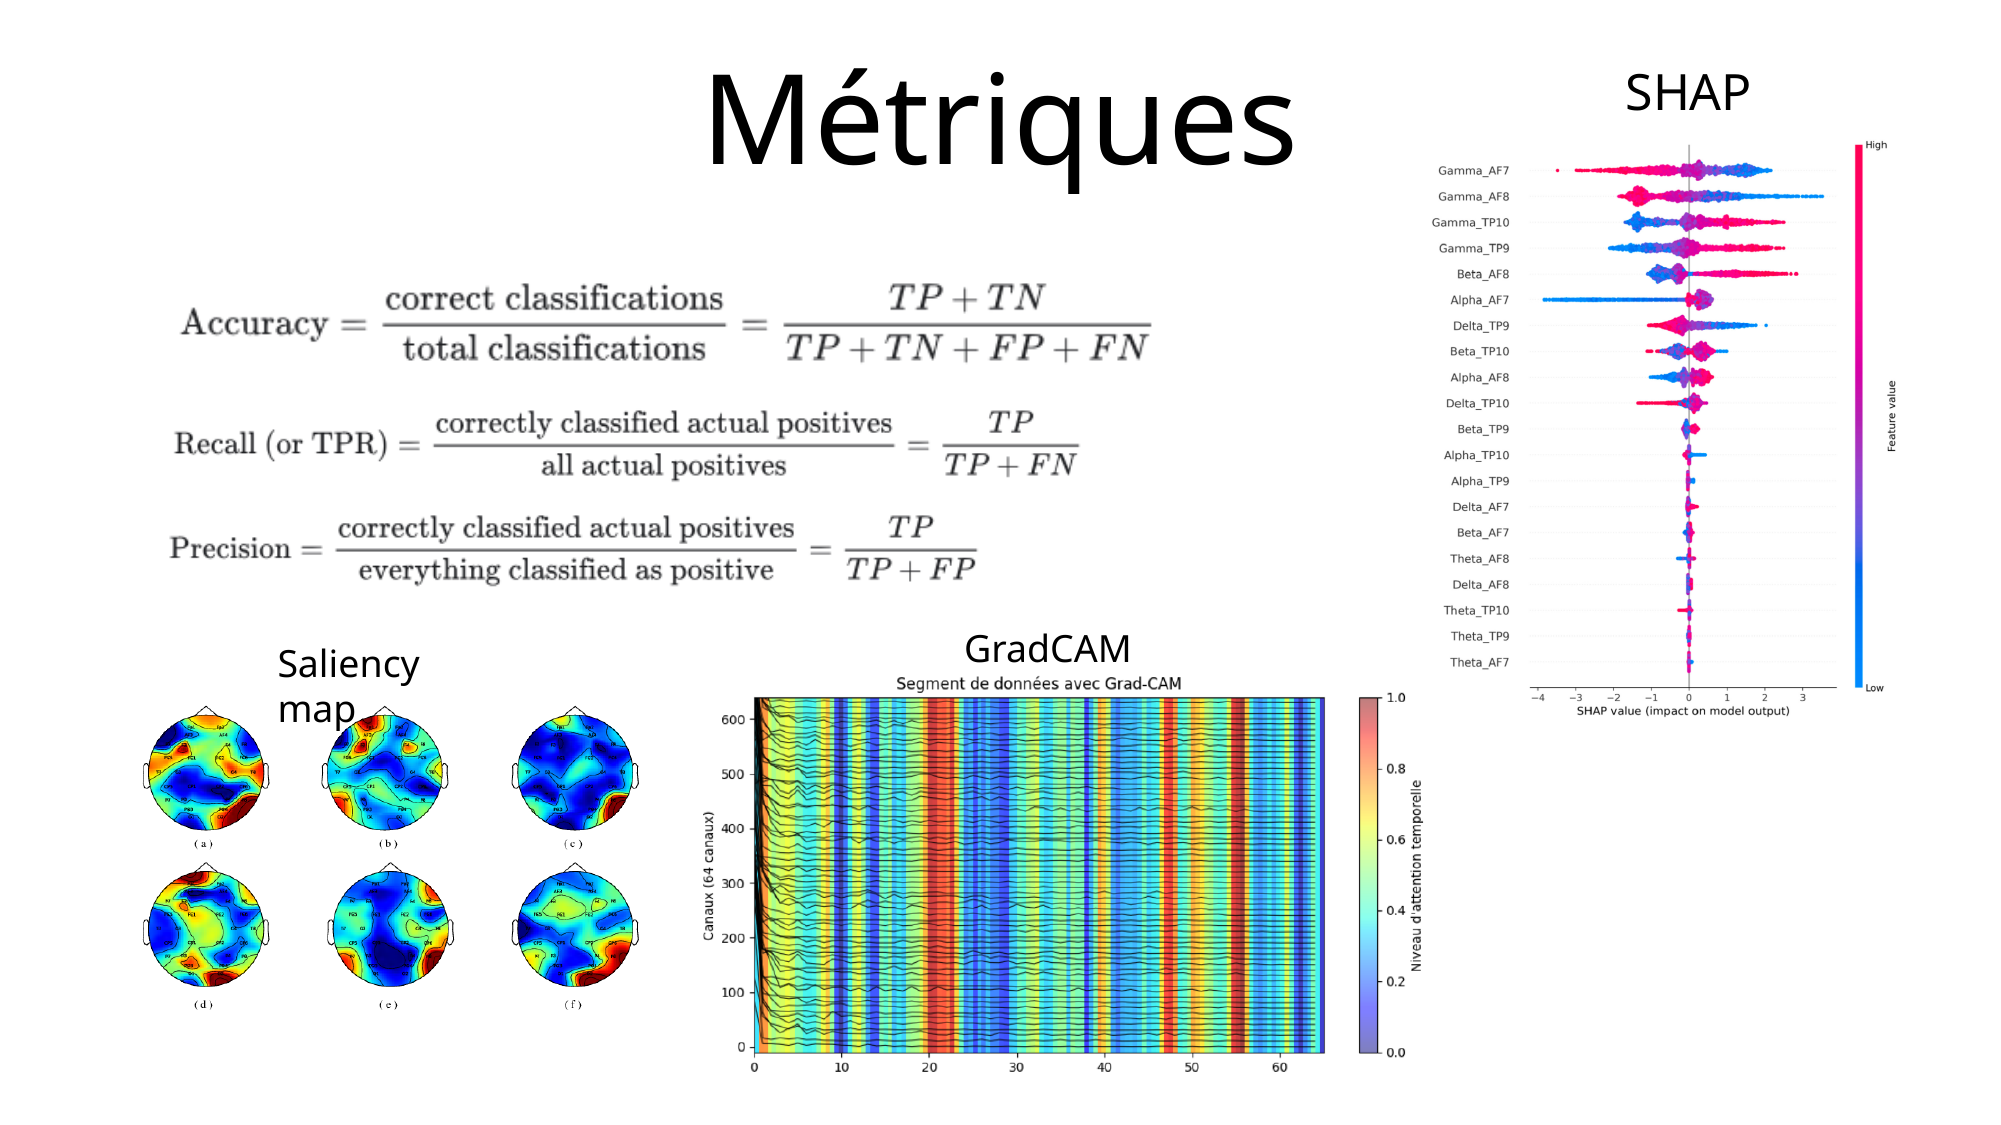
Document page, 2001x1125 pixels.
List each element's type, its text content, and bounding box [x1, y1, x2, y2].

picture [154, 252, 1206, 599]
text_box GradCAM [949, 617, 1201, 679]
title Métriques [249, 22, 1750, 199]
text_box Saliency map [262, 633, 515, 694]
picture [688, 133, 1910, 1074]
subtitle SHAP [1488, 60, 1890, 132]
picture [90, 685, 686, 1020]
